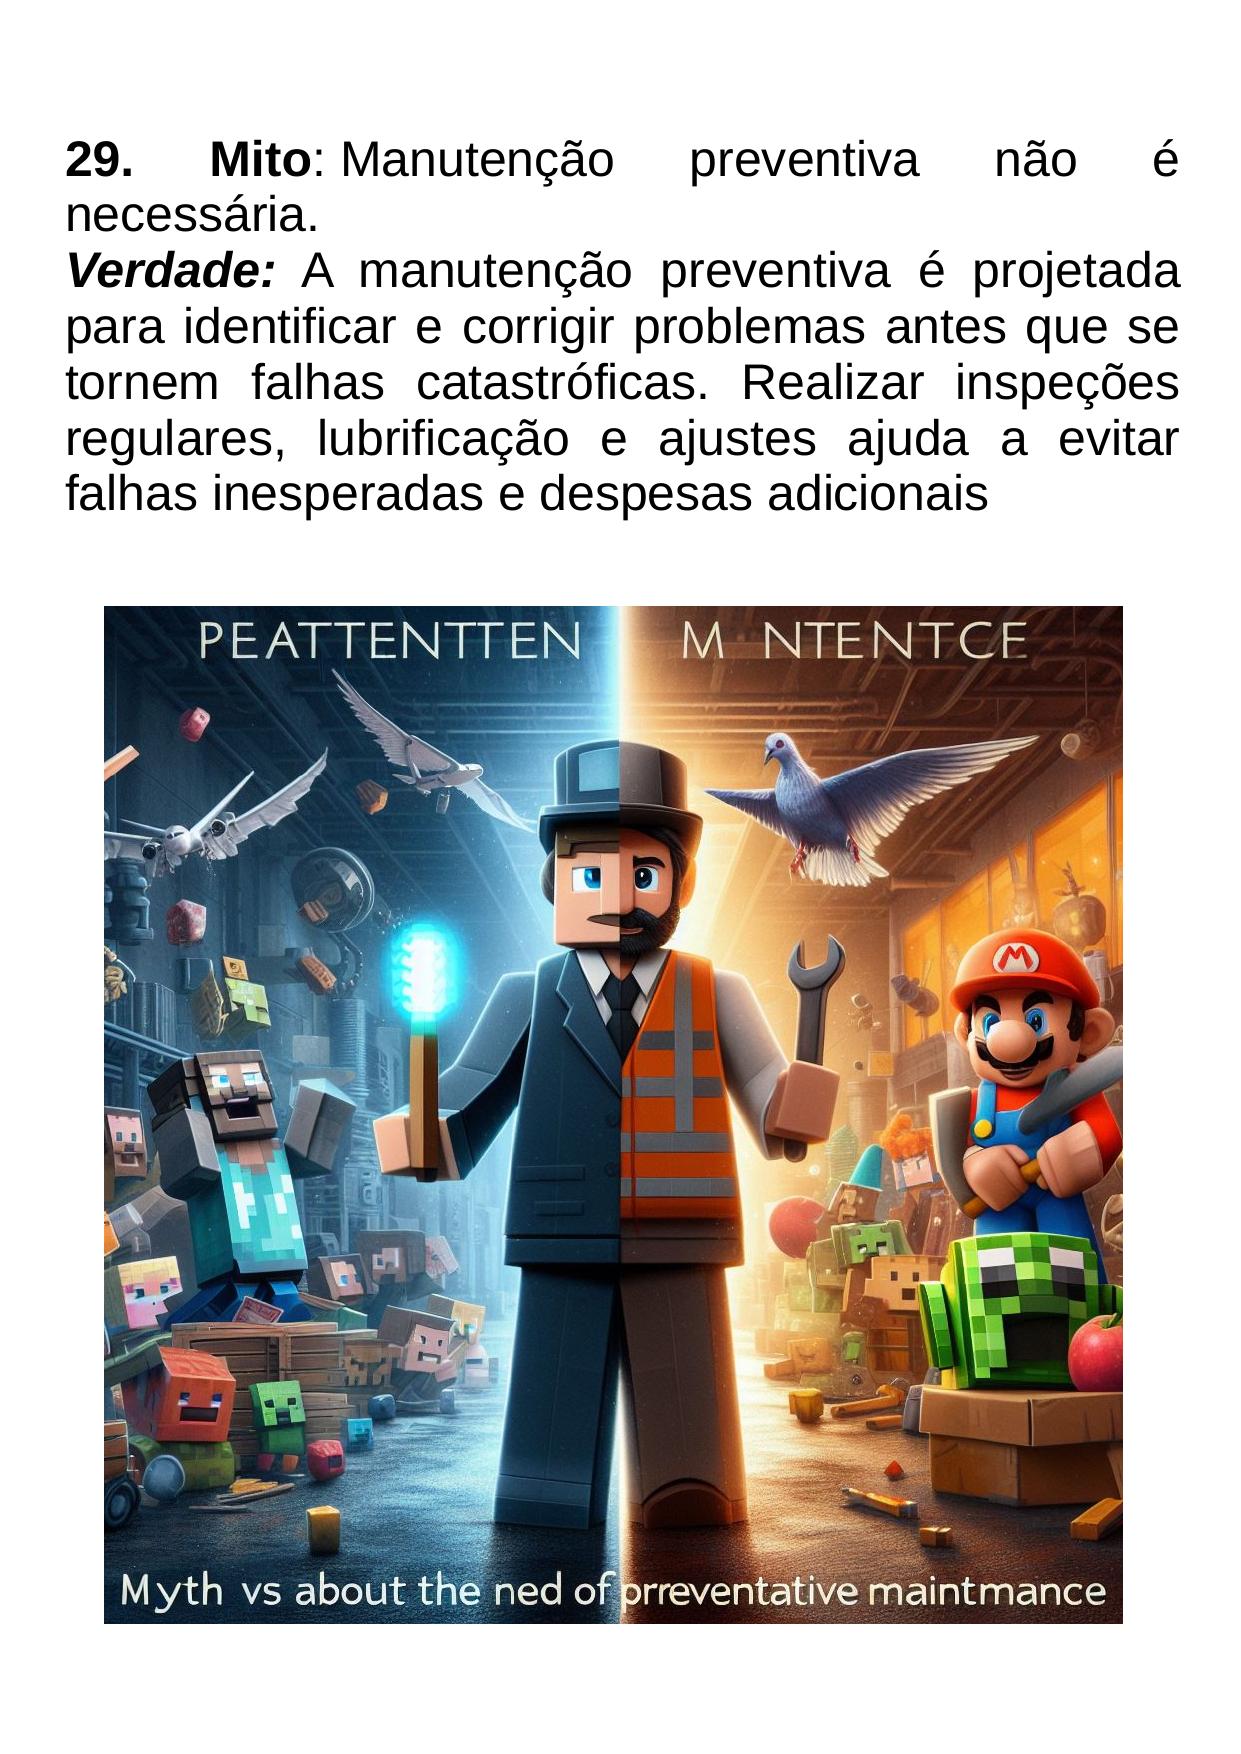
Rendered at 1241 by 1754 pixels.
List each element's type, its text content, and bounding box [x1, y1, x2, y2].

picture [104, 606, 1123, 1625]
title 29. Mito: Manutenção preventiva não é necessária. Verdade: A manutenção preventiva é projetada para identificar e corrigir problemas antes que se tornem falhas catastróficas. Realizar inspeções regulares, lubrificação e ajustes ajuda a evitar falhas inesperadas e despesas adicionais [65, 130, 1182, 522]
